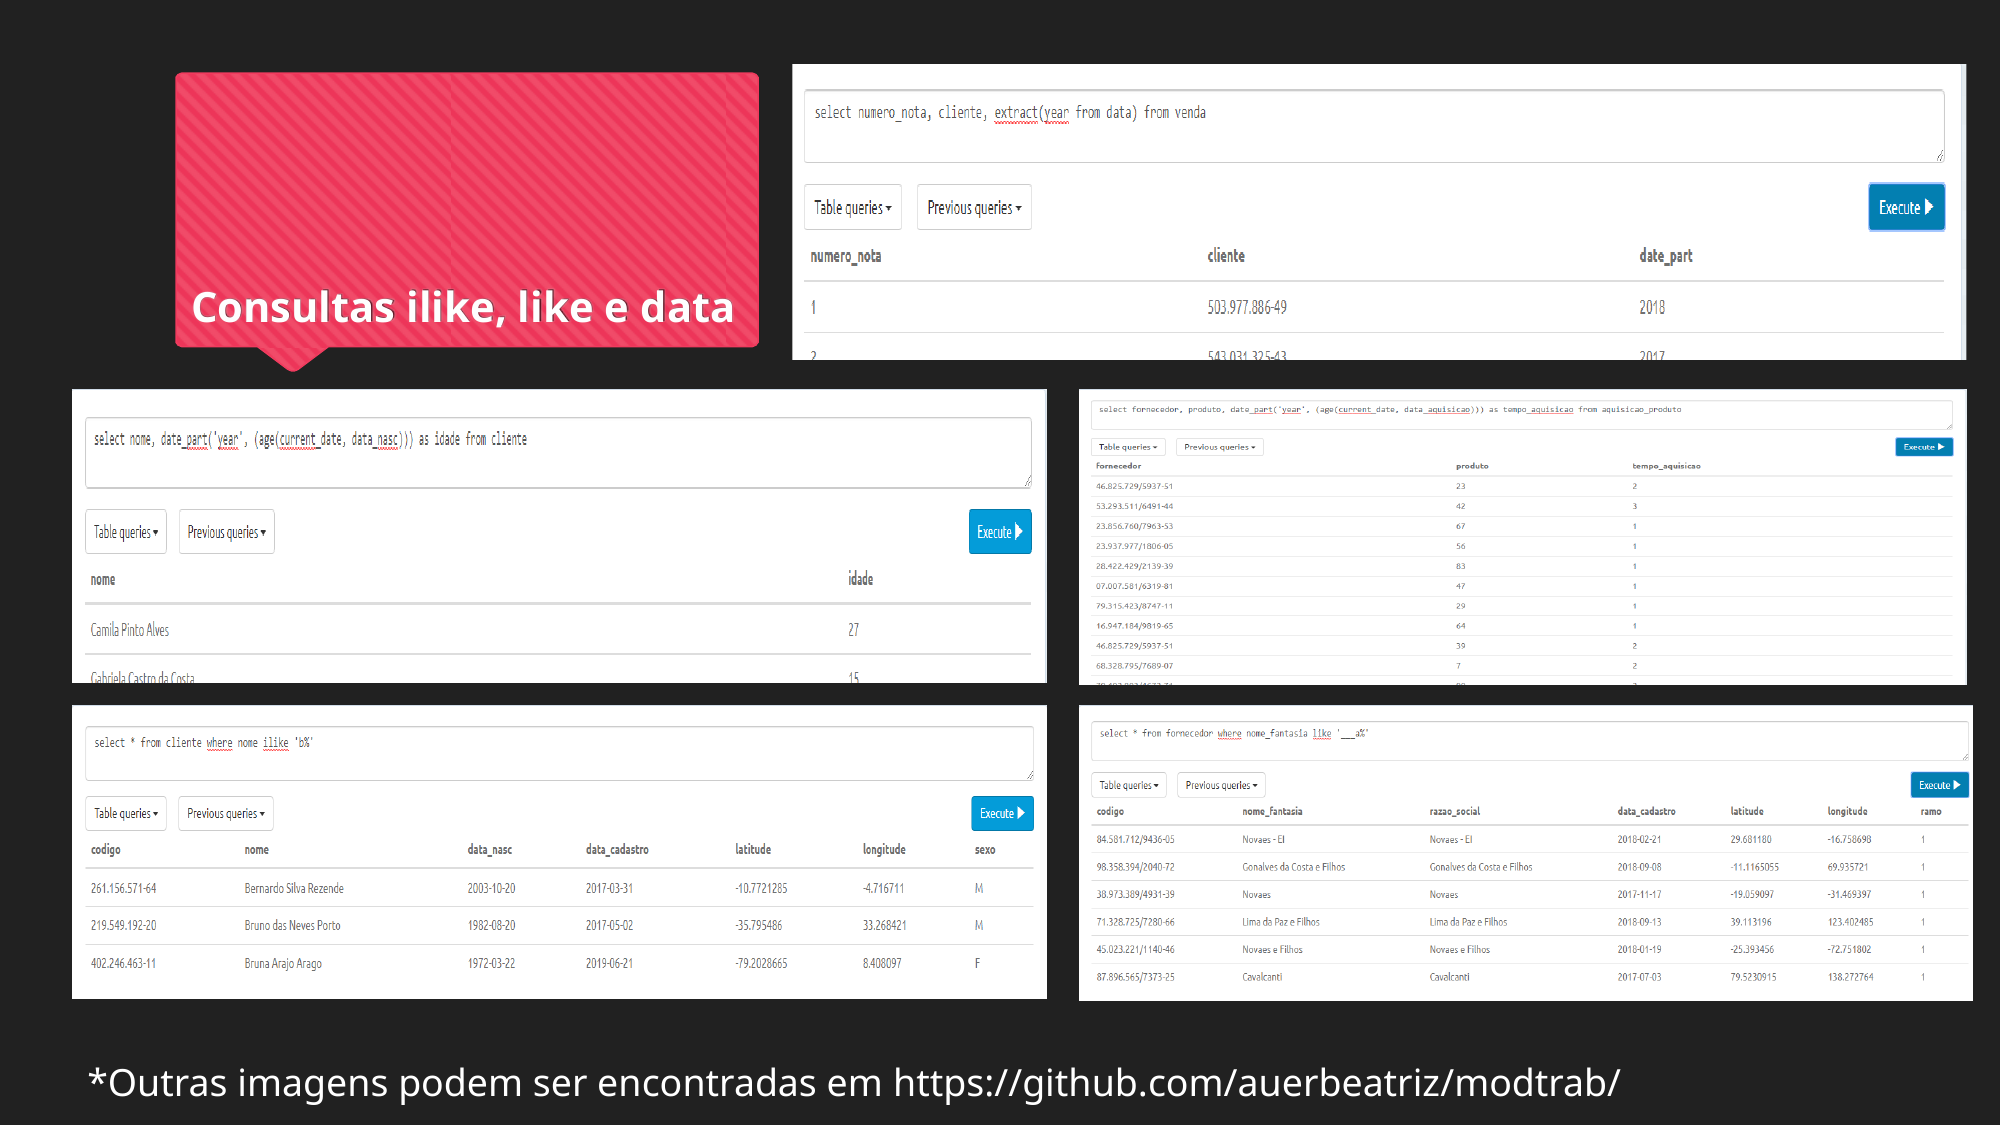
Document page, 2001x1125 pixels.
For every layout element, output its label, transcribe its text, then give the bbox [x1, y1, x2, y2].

picture [177, 339, 757, 370]
title Consultas ilike, like e data [176, 73, 758, 339]
picture [1079, 705, 1973, 1001]
picture [792, 64, 1967, 360]
picture [1079, 389, 1967, 685]
text_box *Outras imagens podem ser encontradas em https://github.com/auerbeatriz/modtrab/ [72, 1051, 1816, 1113]
picture [72, 389, 1047, 683]
picture [72, 705, 1047, 999]
